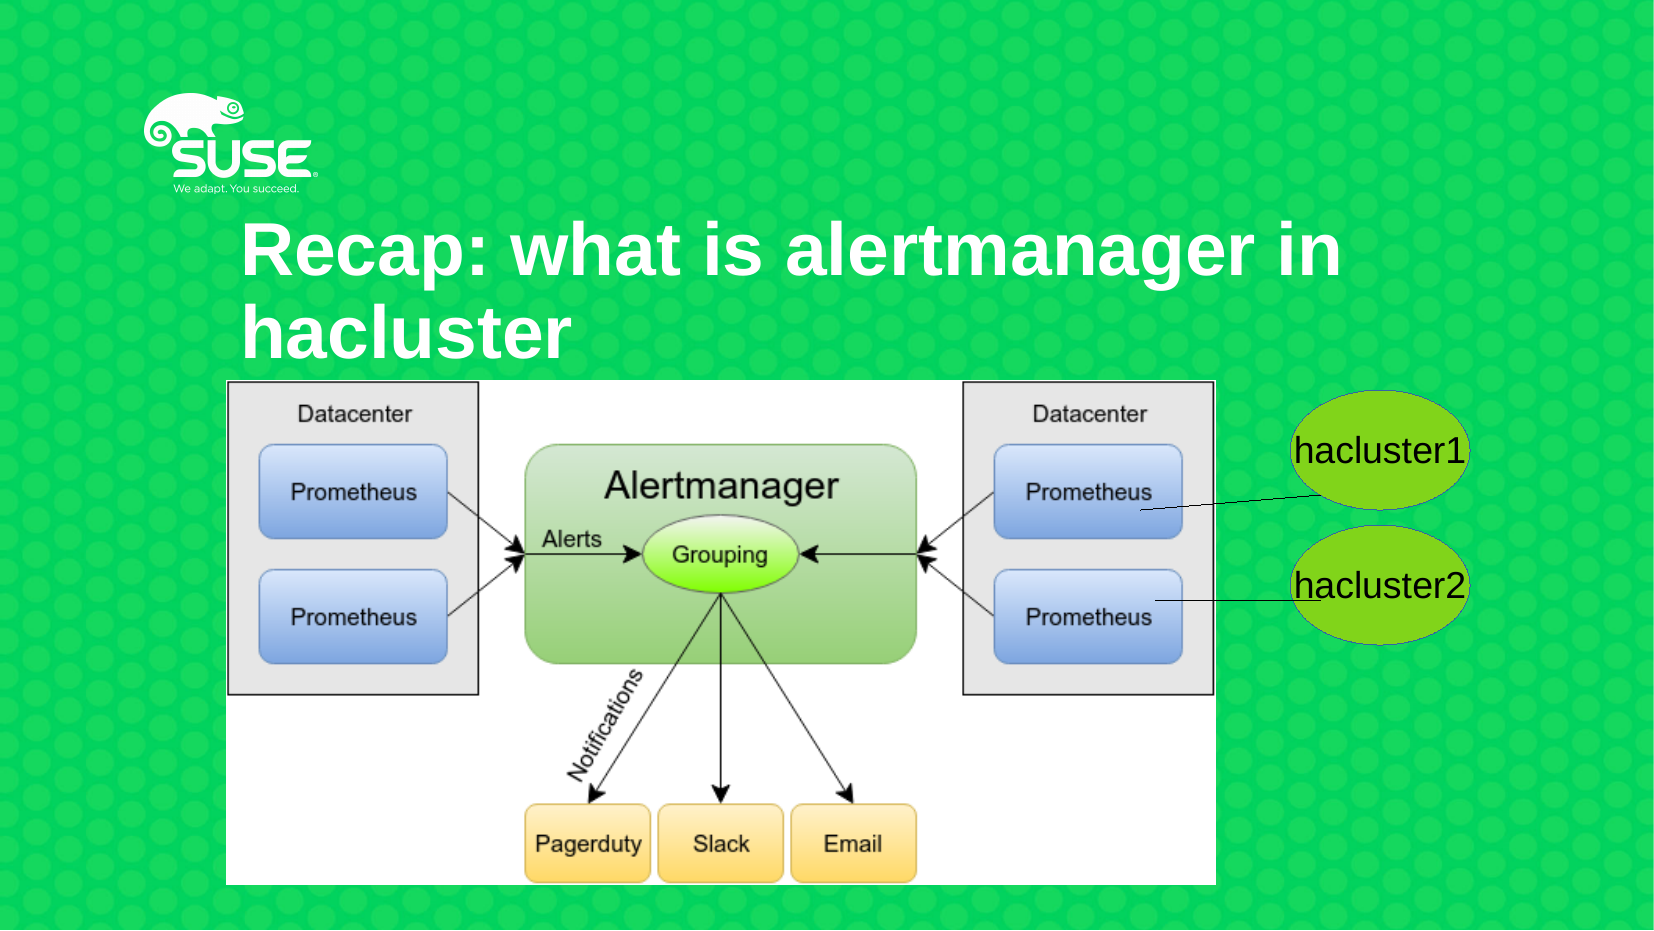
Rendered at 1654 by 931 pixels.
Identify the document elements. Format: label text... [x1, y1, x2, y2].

title Recap: what is alertmanager in hacluster [225, 123, 1531, 376]
picture [0, 0, 1654, 930]
text_box hacluster1 [1290, 390, 1471, 511]
text_box hacluster2 [1290, 525, 1471, 646]
